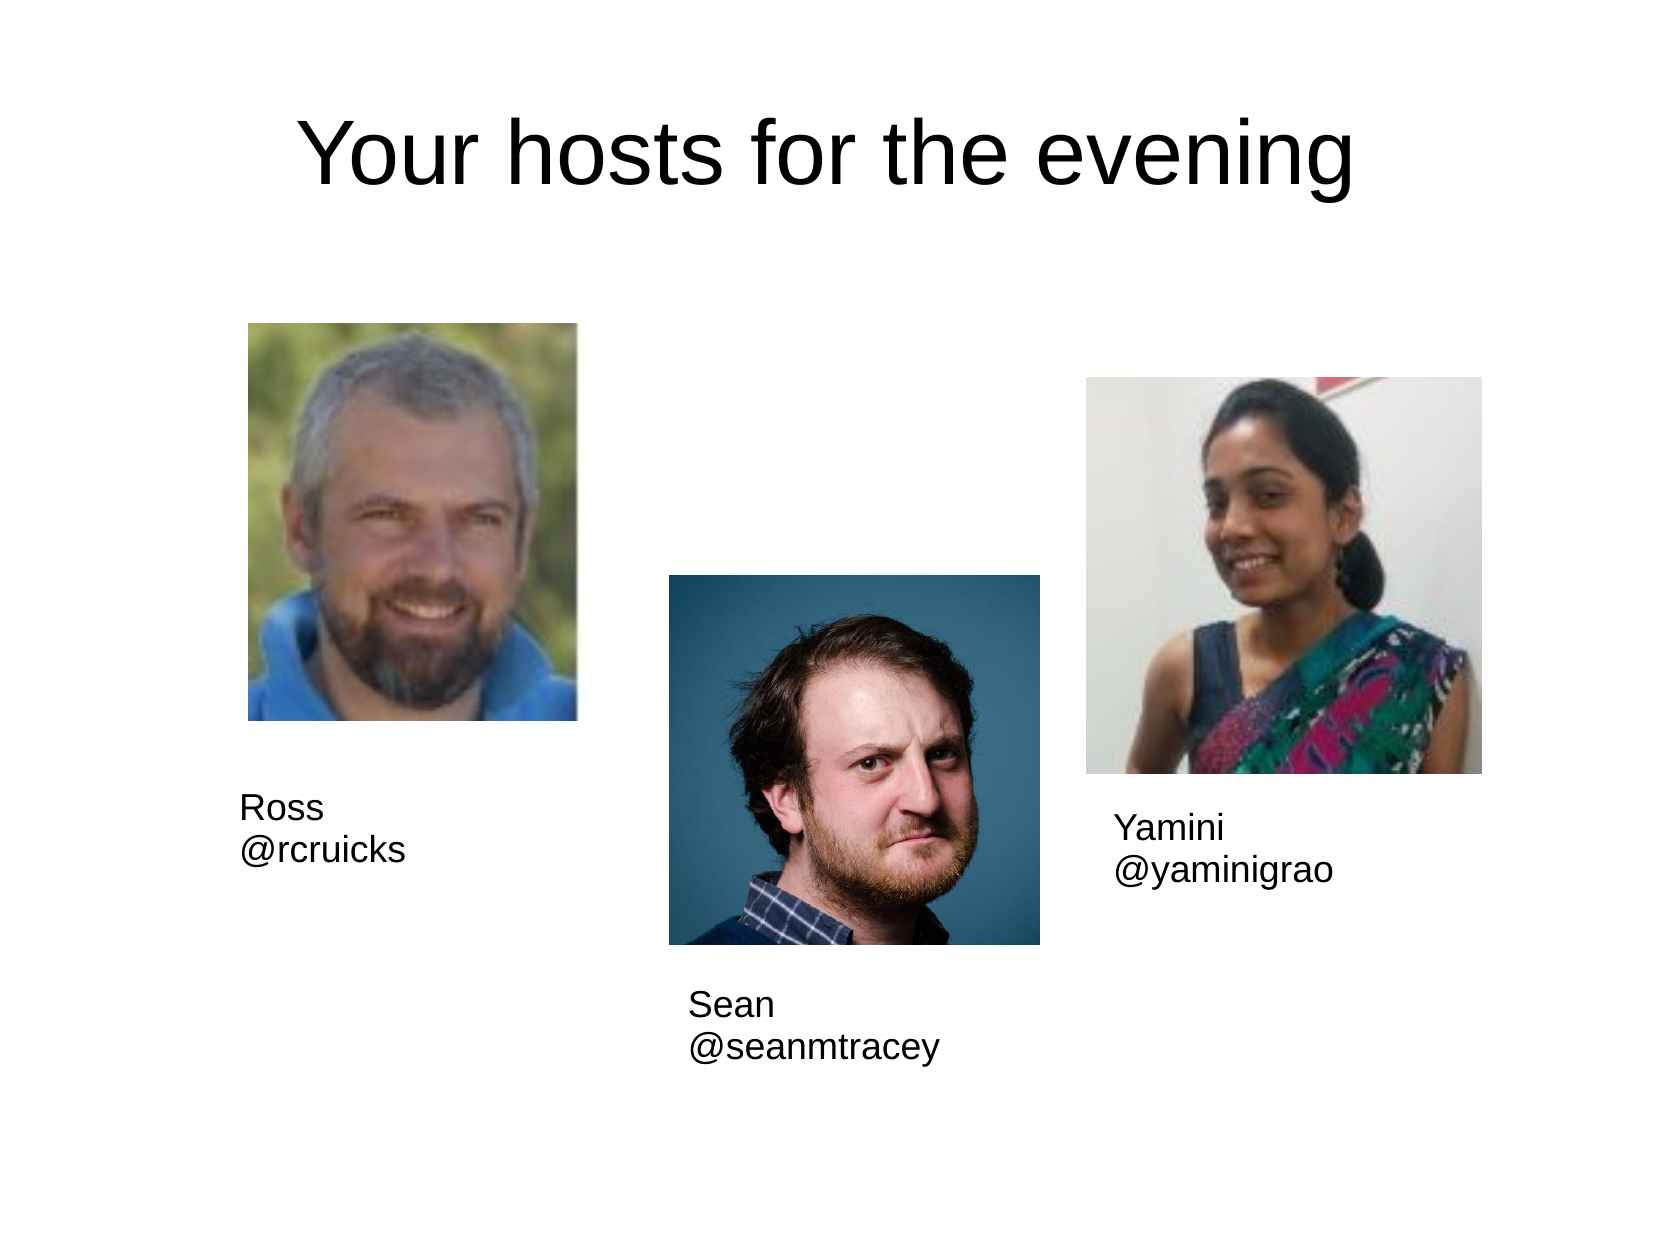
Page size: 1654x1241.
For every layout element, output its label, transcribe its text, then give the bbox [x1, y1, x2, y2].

title Your hosts for the evening [82, 49, 1571, 257]
text_box Ross @rcruicks [224, 779, 615, 879]
picture [1086, 377, 1482, 774]
picture [248, 323, 646, 721]
text_box Yamini @yaminigrao [1098, 798, 1489, 898]
picture [669, 575, 1040, 945]
text_box Sean @seanmtracey [673, 976, 1063, 1075]
